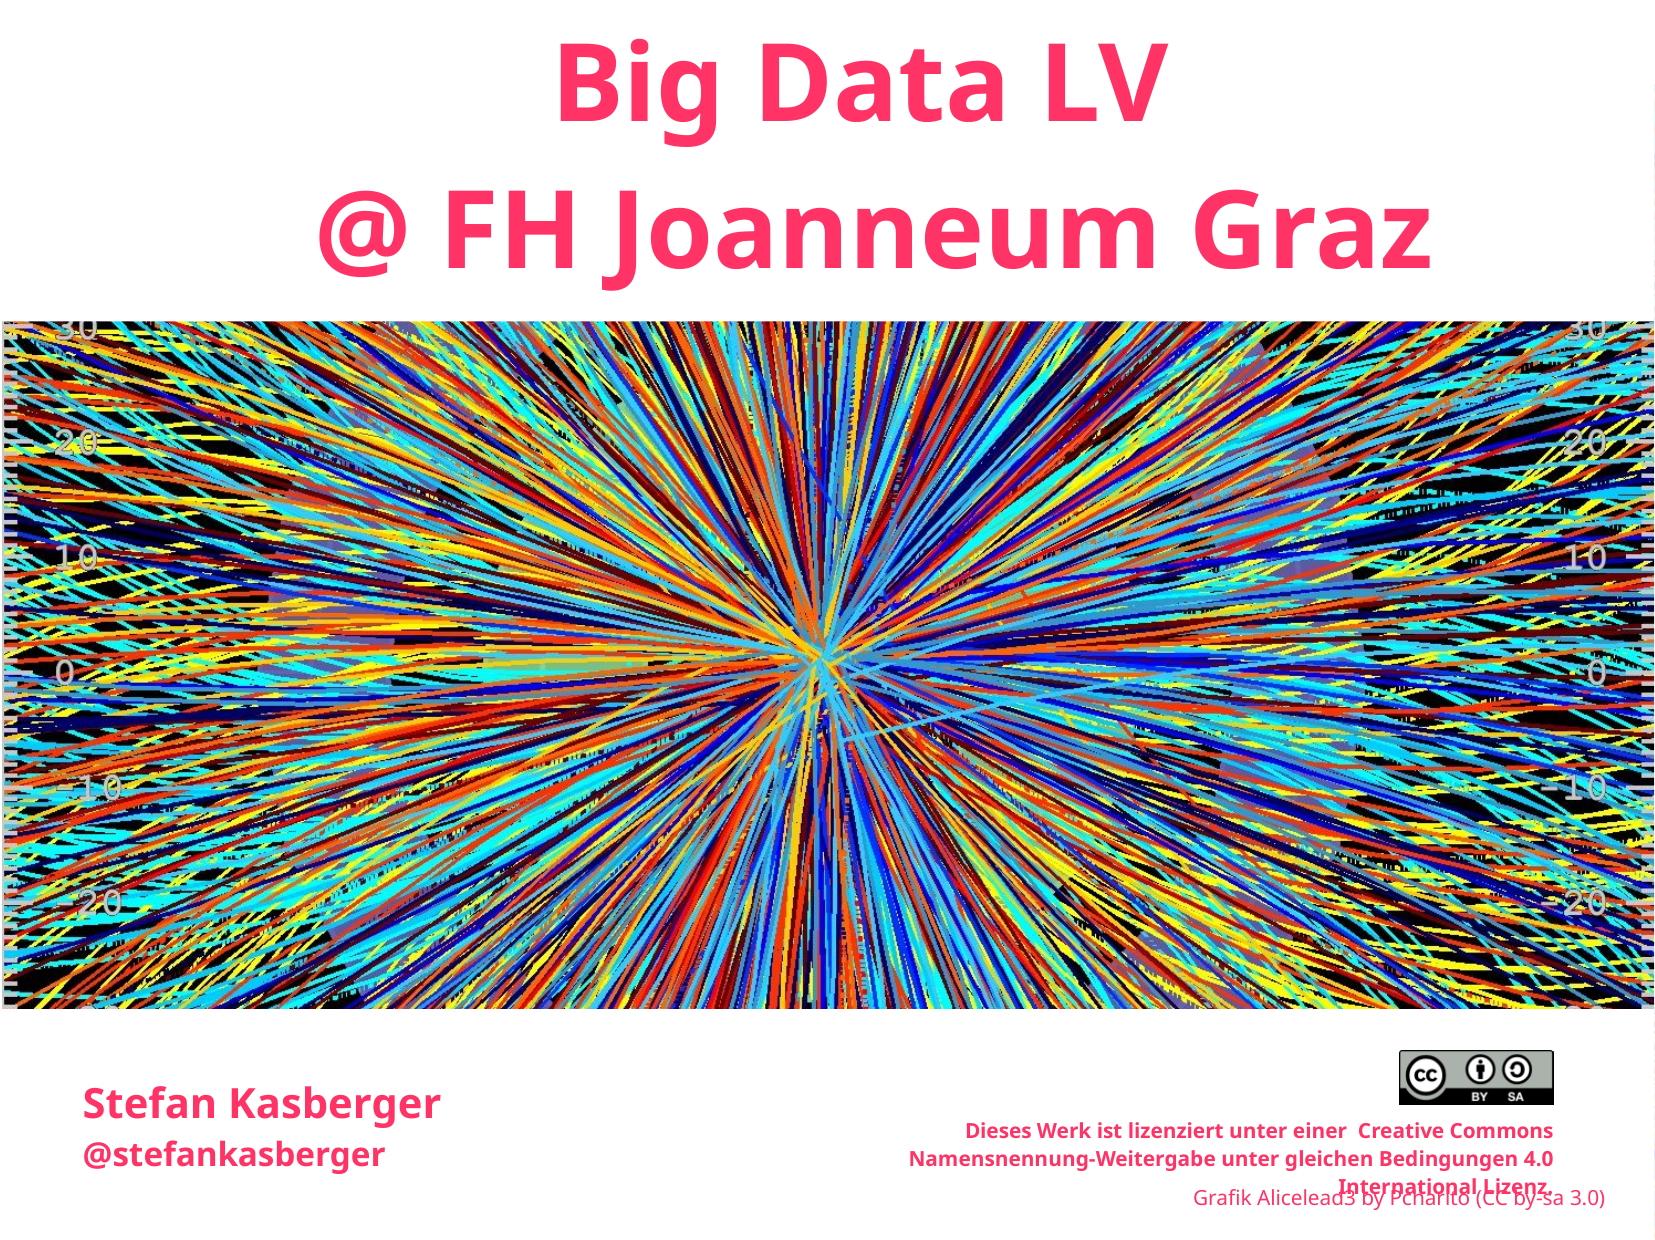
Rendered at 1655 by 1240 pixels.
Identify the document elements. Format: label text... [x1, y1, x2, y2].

text_box Grafik Alicelead3 by Pcharito (CC by-sa 3.0) [885, 1175, 1621, 1214]
title Big Data LV @ FH Joanneum Graz [129, 31, 1619, 275]
text_box [0, 1009, 1655, 1240]
text_box [0, 0, 1655, 322]
title Stefan Kasberger @stefankasberger [82, 1071, 1572, 1178]
picture [1399, 1050, 1554, 1105]
picture [0, 322, 1655, 1009]
